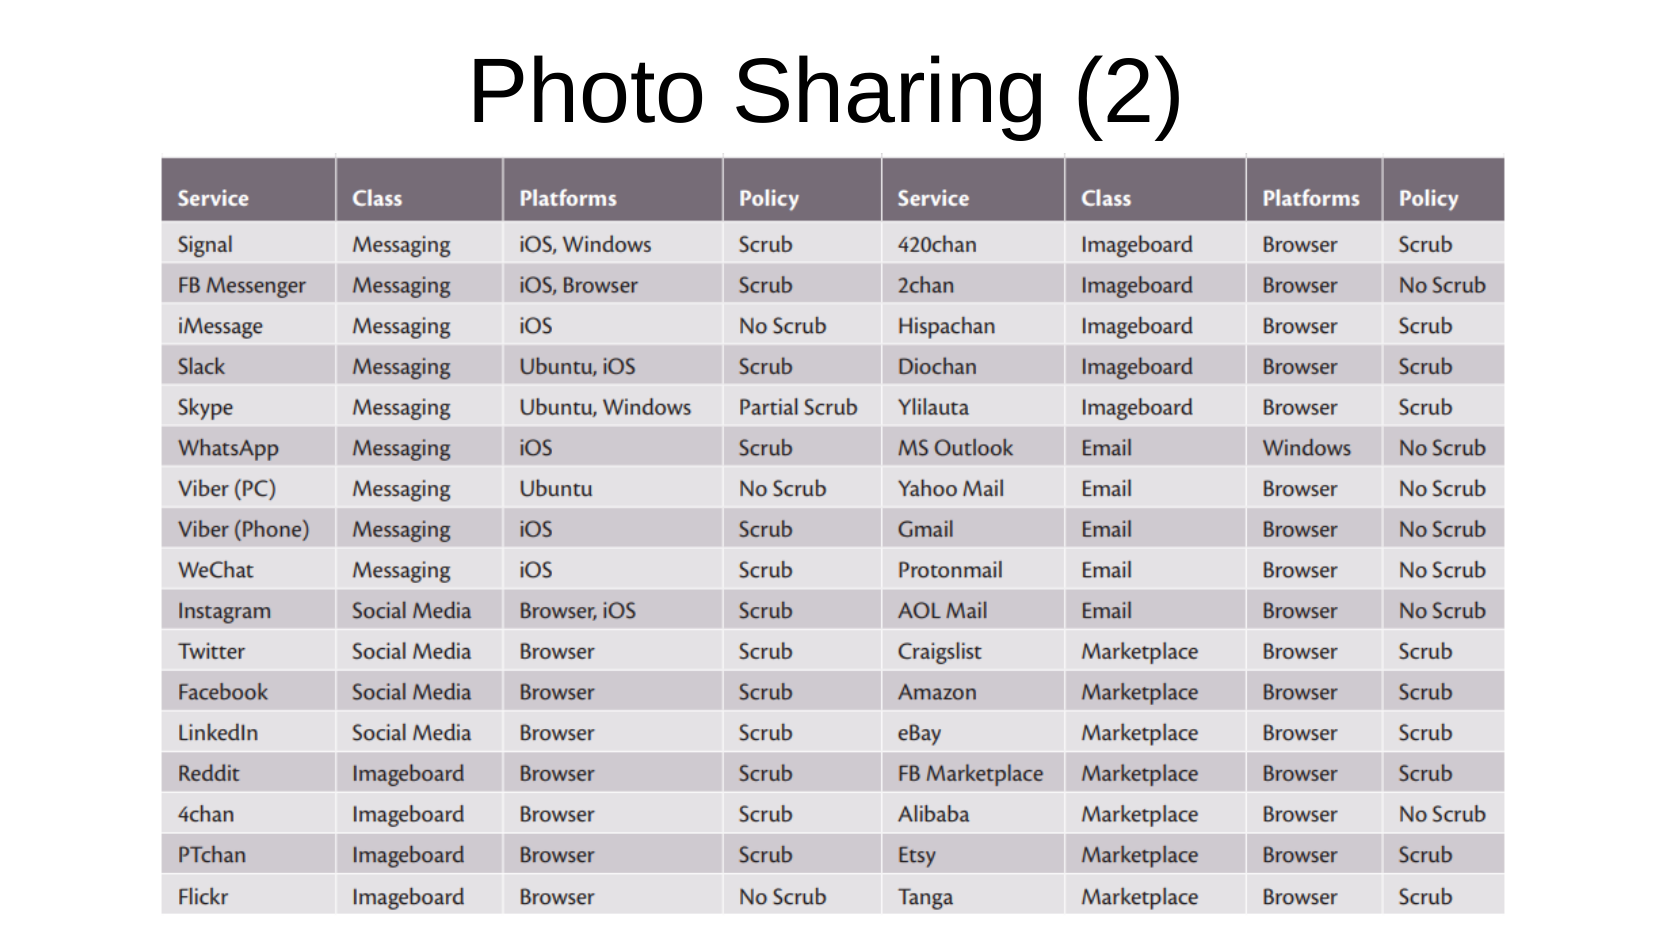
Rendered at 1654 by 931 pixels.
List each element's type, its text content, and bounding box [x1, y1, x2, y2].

picture [94, 169, 1571, 922]
title Photo Sharing (2) [82, 13, 1571, 169]
